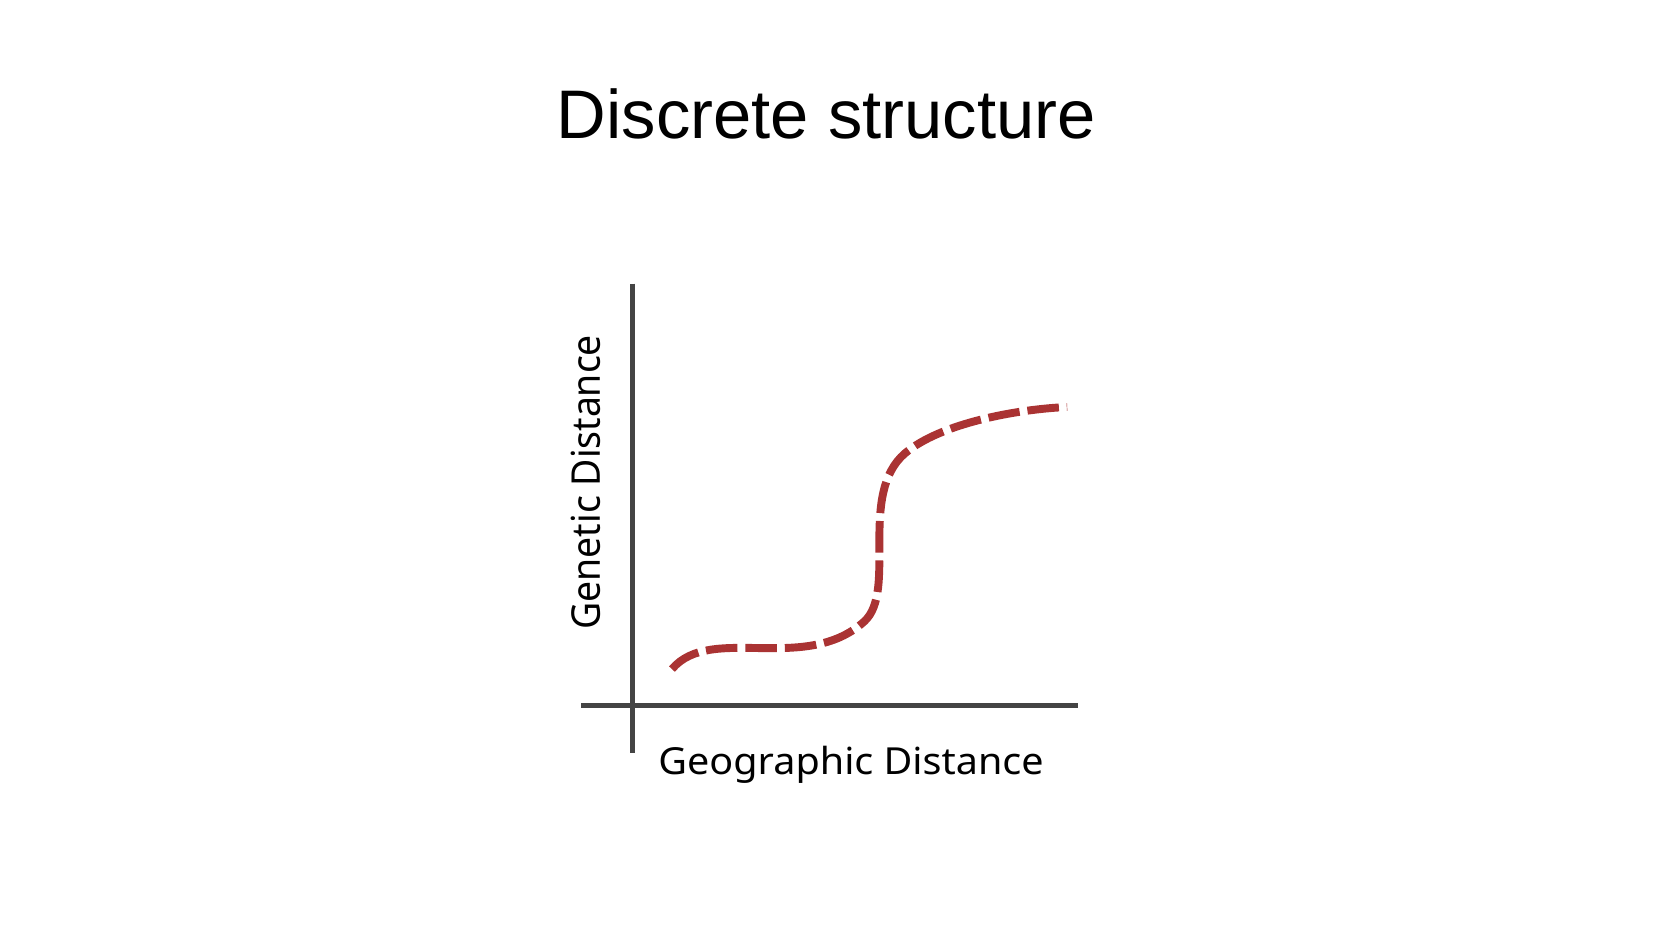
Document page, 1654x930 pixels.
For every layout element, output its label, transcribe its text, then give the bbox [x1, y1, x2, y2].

title Discrete structure [82, 36, 1571, 193]
picture [569, 269, 1080, 810]
